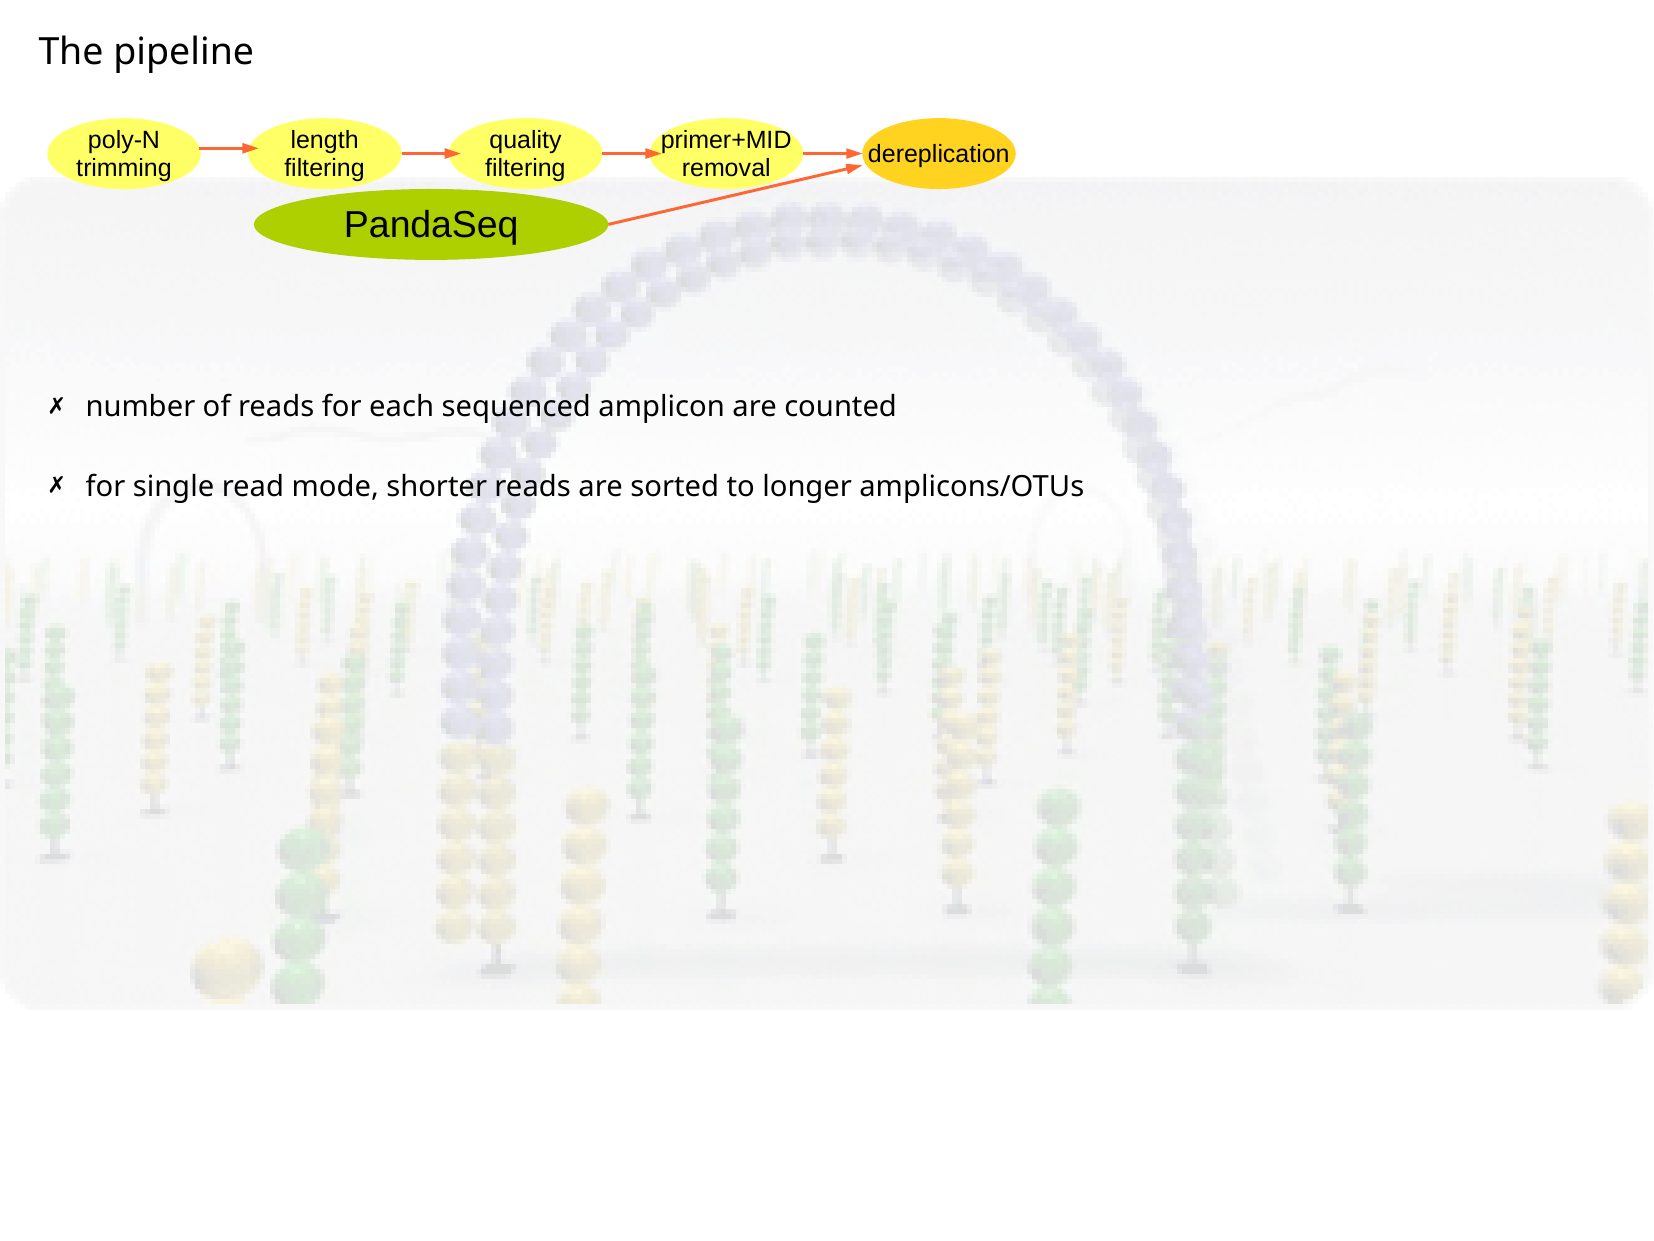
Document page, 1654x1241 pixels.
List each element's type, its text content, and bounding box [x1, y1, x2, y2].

text_box The pipeline [23, 16, 304, 92]
text_box [0, 0, 1654, 1241]
text_box dereplication [862, 118, 1016, 190]
text_box length filtering [248, 118, 402, 190]
text_box PandaSeq [253, 188, 609, 260]
text_box poly-N trimming [47, 118, 201, 190]
text_box quality filtering [449, 118, 603, 190]
text_box primer+MID removal [650, 118, 804, 190]
text_box number of reads for each sequenced amplicon are counted for single read mode, shorter reads are sorted to longer amplicons/OTUs [35, 378, 1331, 684]
